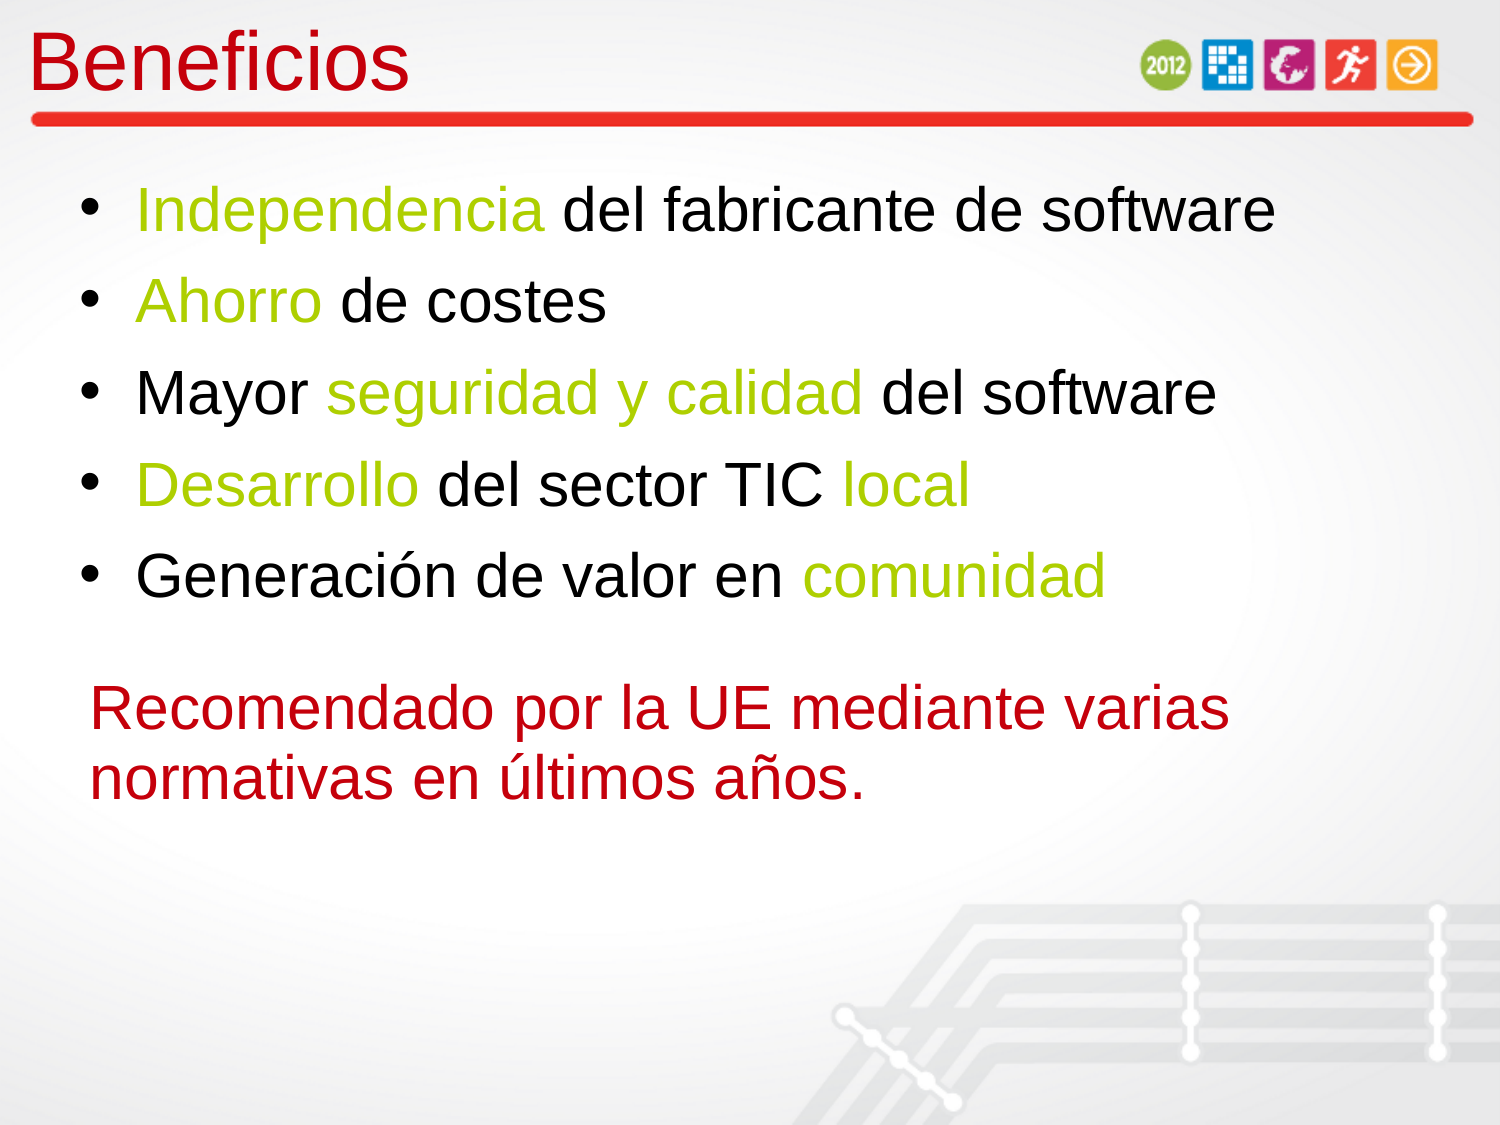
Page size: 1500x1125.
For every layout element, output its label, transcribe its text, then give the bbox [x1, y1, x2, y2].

title Beneficios [12, 0, 976, 121]
picture [0, 0, 1500, 1125]
list Independencia del fabricante de software Ahorro de costes Mayor seguridad y calidad del software Desarrollo del sector TIC local Generación de valor en comunidad [64, 153, 1465, 1088]
text_box Recomendado por la UE mediante varias normativas en últimos años. [75, 665, 1426, 821]
